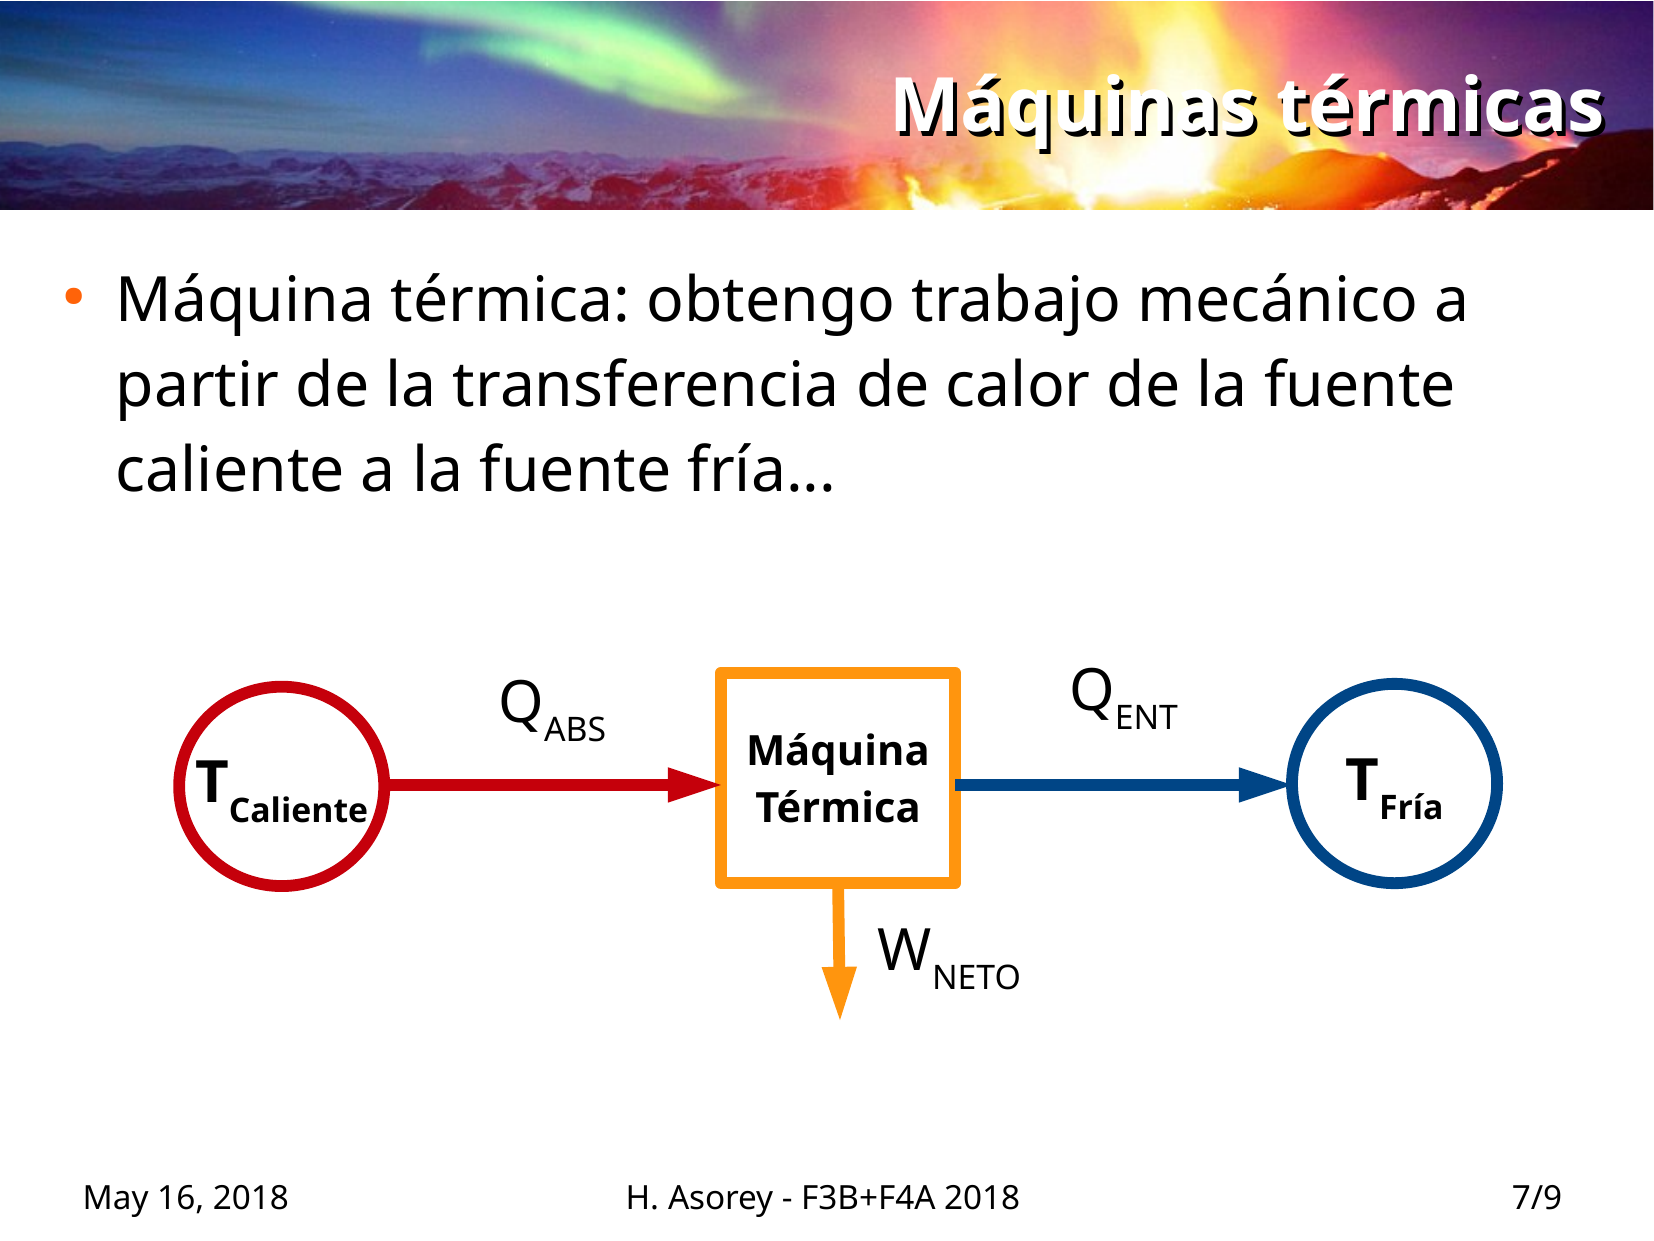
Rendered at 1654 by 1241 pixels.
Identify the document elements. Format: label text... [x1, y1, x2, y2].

text_box TFría [1292, 683, 1498, 884]
text_box WNETO [805, 900, 1094, 1111]
title Máquinas térmicas [45, 15, 1606, 191]
picture [0, 1, 1654, 210]
list Máquina térmica: obtengo trabajo mecánico a partir de la transferencia de calor de la fuente caliente a la fuente fría... [45, 255, 1606, 1156]
text_box TCaliente [179, 686, 385, 887]
text_box Máquina Térmica [720, 672, 956, 884]
